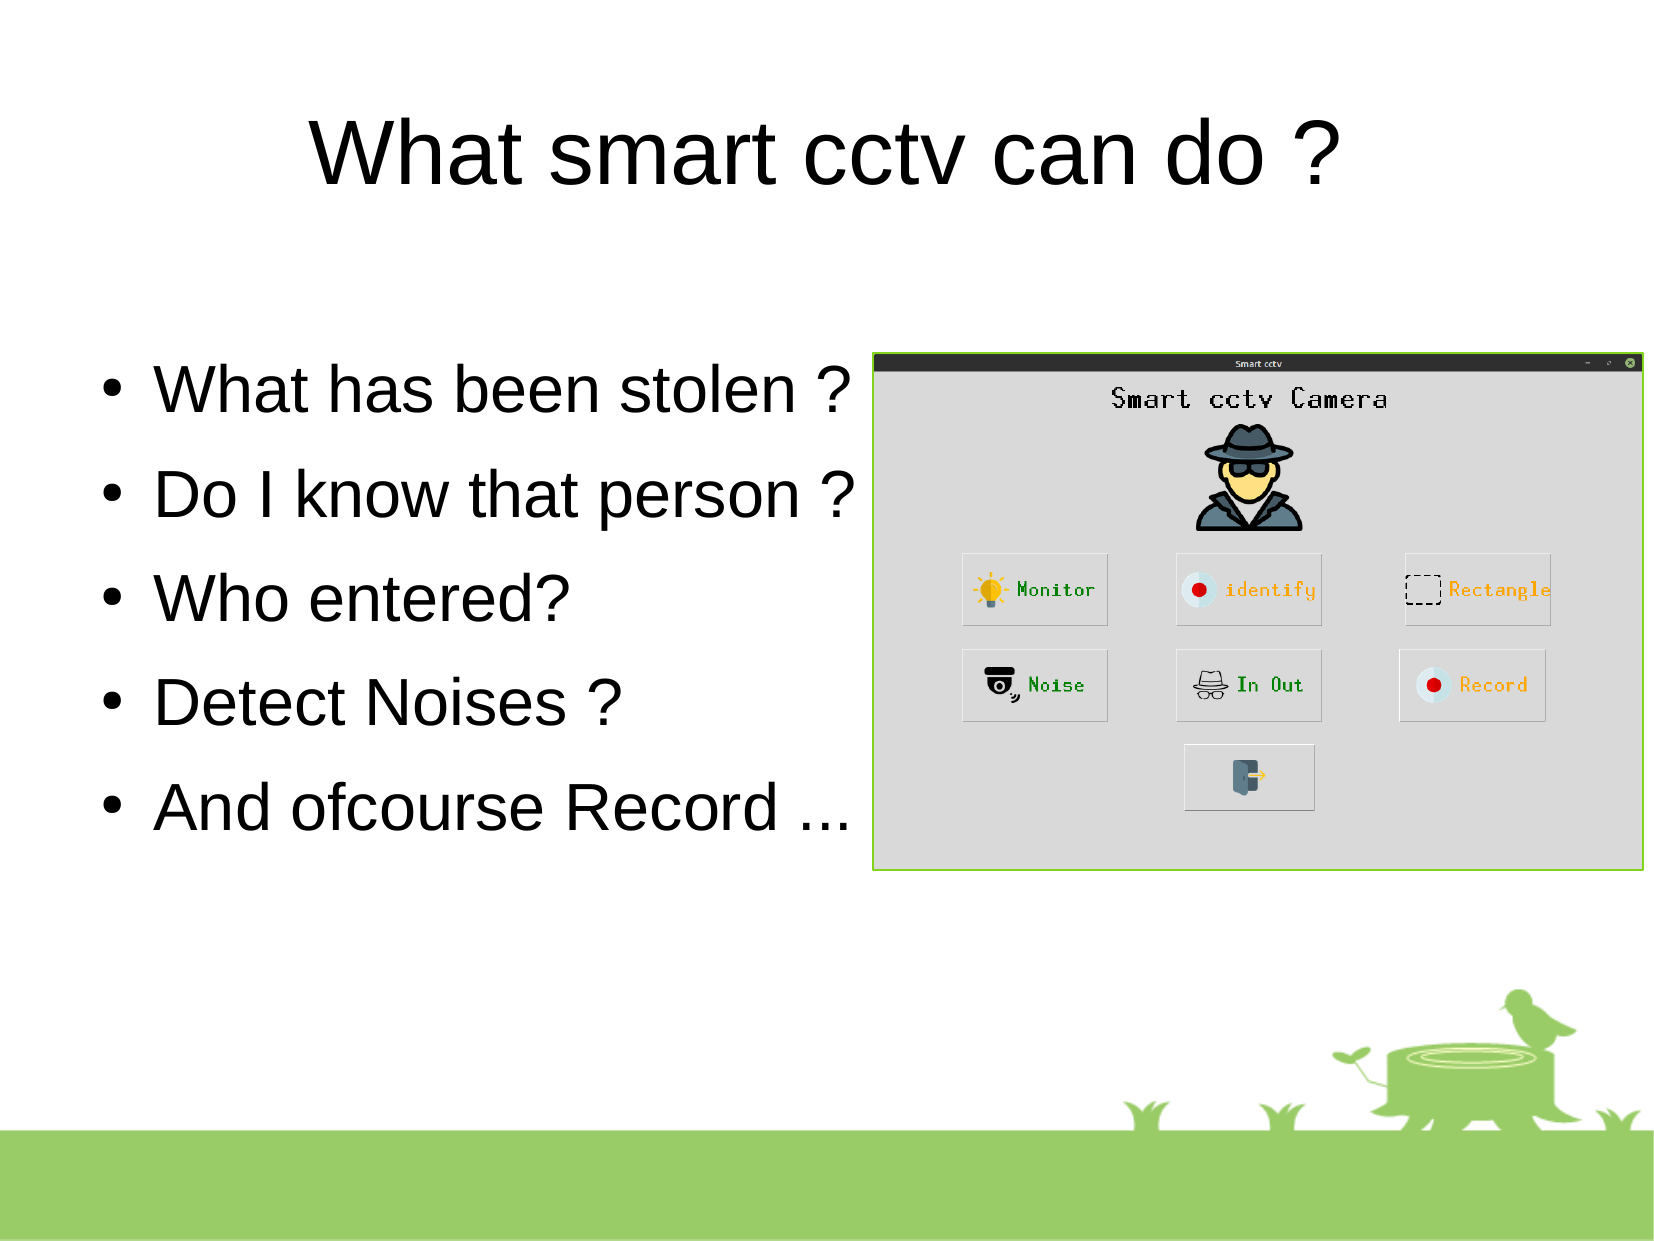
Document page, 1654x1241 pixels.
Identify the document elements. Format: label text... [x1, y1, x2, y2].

title What smart cctv can do ? [82, 49, 1571, 248]
list What has been stolen ? Do I know that person ? Who entered? Detect Noises ? And ofcourse Record ... [82, 248, 1571, 968]
picture [0, 0, 1654, 1241]
